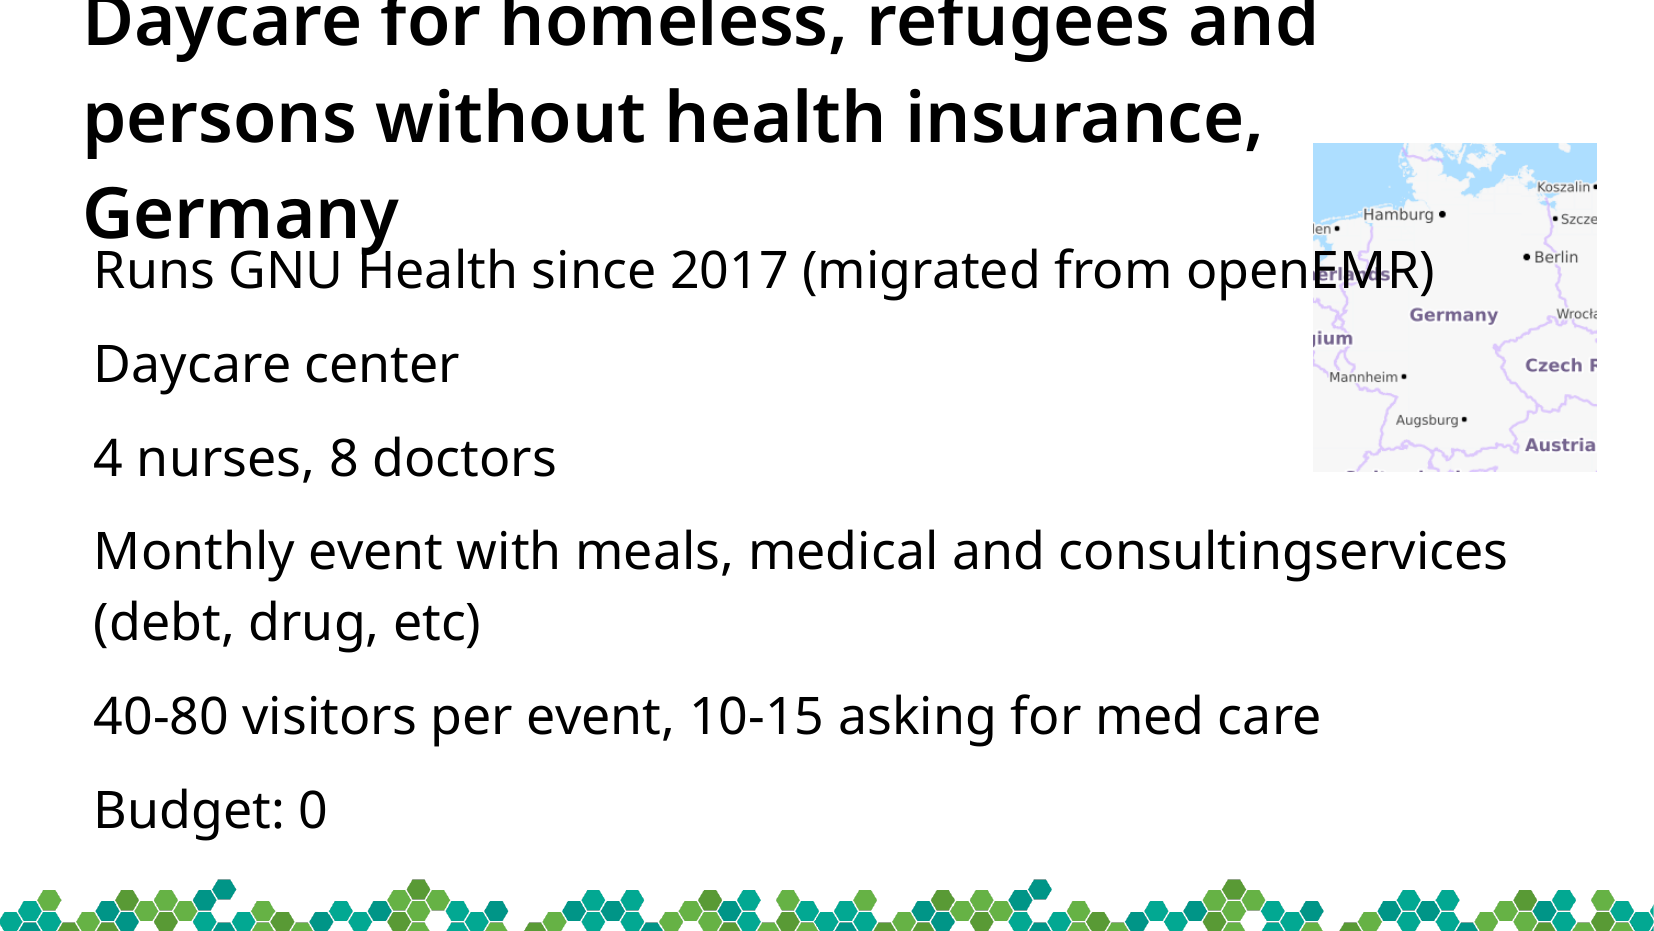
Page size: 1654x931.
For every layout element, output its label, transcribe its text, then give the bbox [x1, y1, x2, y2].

picture [1313, 143, 1597, 233]
title Daycare for homeless, refugees and persons without health insurance, Germany [82, 25, 1571, 204]
list Runs GNU Health since 2017 (migrated from openEMR) Daycare center 4 nurses, 8 doctors Monthly event with meals, medical and consultingservices (debt, drug, etc) 40-80 visitors per event, 10-15 asking for med care Budget: 0 [93, 233, 1608, 849]
picture [0, 871, 1654, 931]
